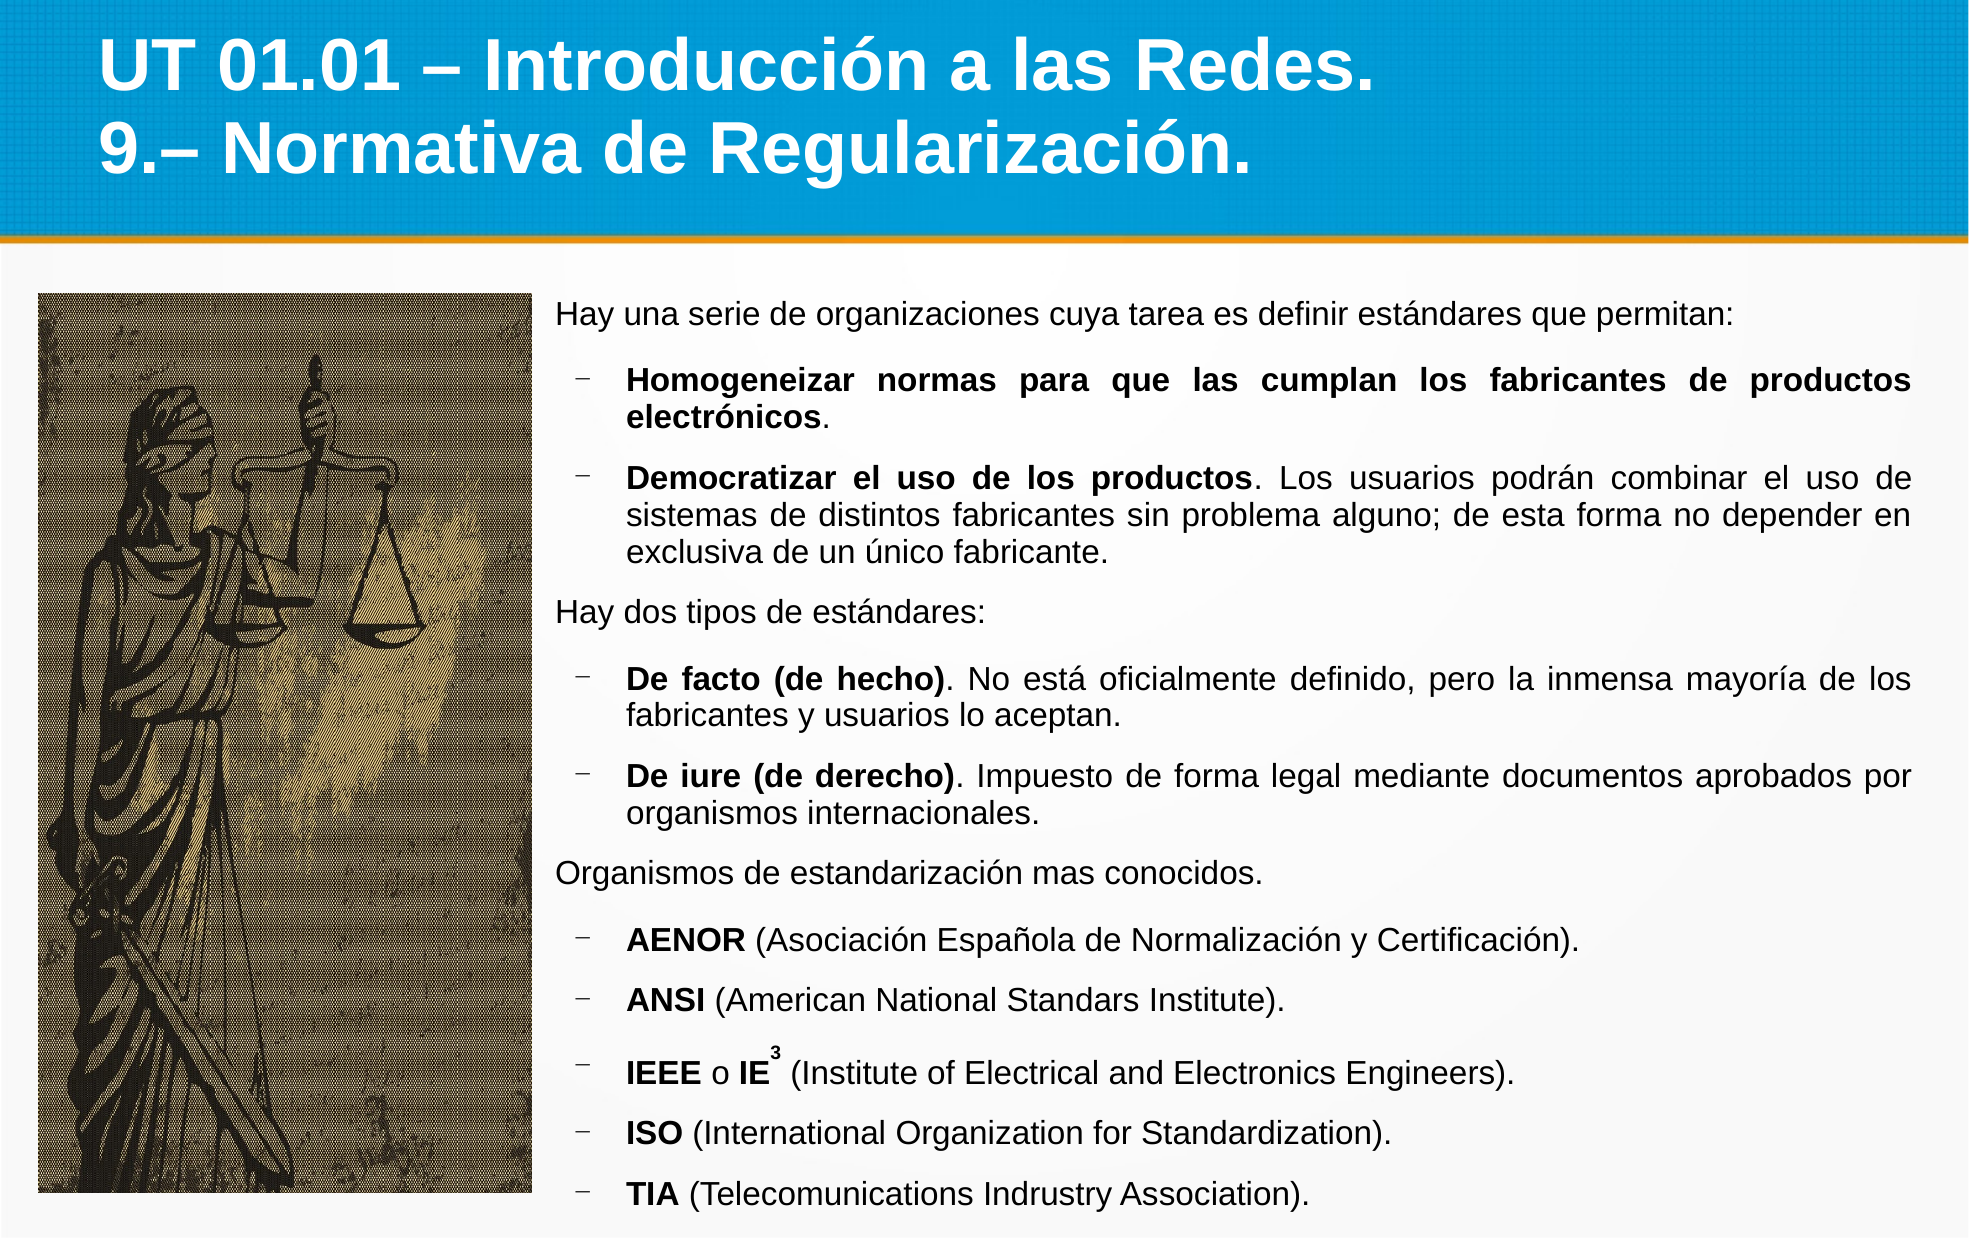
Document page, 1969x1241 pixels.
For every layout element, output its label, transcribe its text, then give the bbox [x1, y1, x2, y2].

list Hay una serie de organizaciones cuya tarea es definir estándares que permitan: Homogeneizar normas para que las cumplan los fabricantes de productos electrónicos. Democratizar el uso de los productos. Los usuarios podrán combinar el uso de sistemas de distintos fabricantes sin problema alguno; de esta forma no depender en exclusiva de un único fabricante. Hay dos tipos de estándares: De facto (de hecho). No está oficialmente definido, pero la inmensa mayoría de los fabricantes y usuarios lo aceptan. De iure (de derecho). Impuesto de forma legal mediante documentos aprobados por organismos internacionales. Organismos de estandarización mas conocidos. AENOR (Asociación Española de Normalización y Certificación). ANSI (American National Standars Institute). IEEE o IE3 (Institute of Electrical and Electronics Engineers). ISO (International Organization for Standardization). TIA (Telecomunications Indrustry Association). [484, 295, 1914, 1229]
picture [0, 233, 1969, 1241]
title UT 01.01 – Introducción a las Redes. 9.– Normativa de Regularización. [98, 19, 1870, 189]
